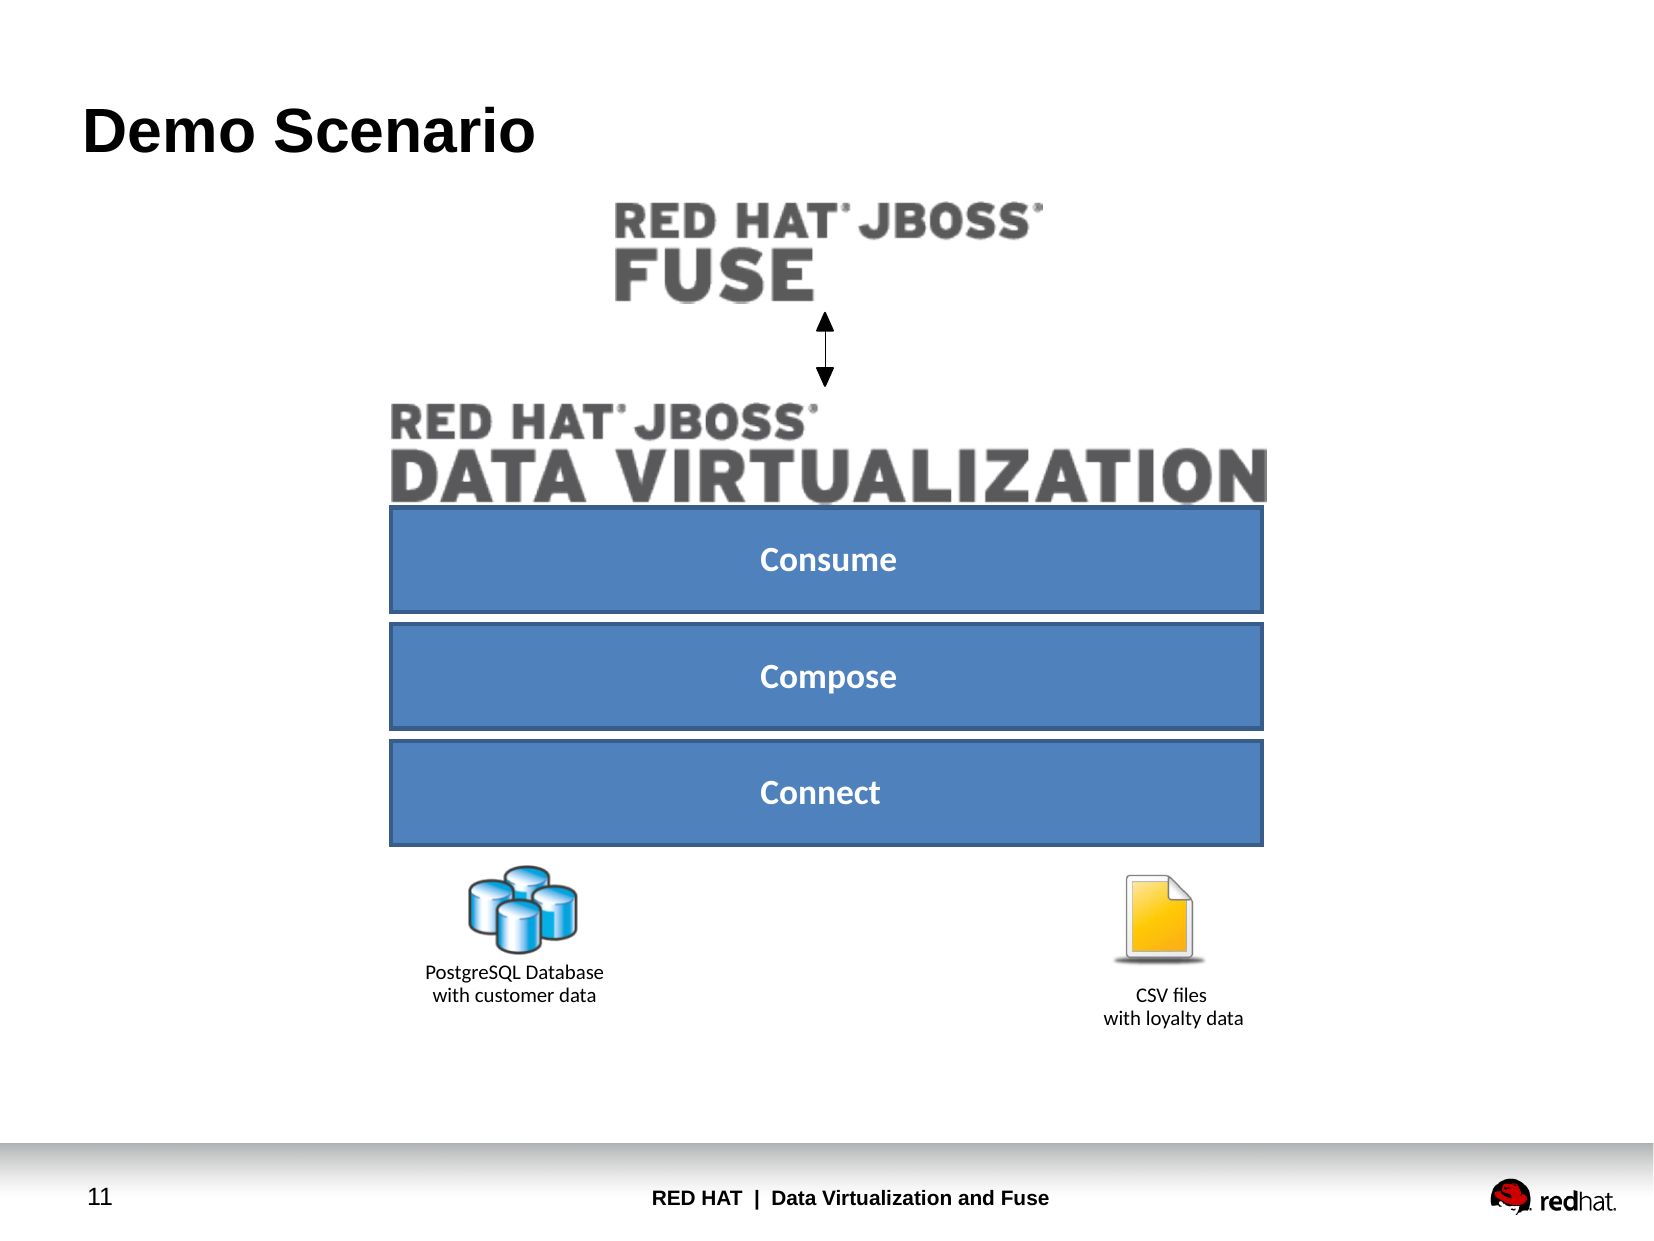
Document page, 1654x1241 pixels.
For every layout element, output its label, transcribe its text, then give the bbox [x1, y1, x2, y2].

title Demo Scenario [82, 37, 1571, 226]
text_box CSV files with loyalty data [1081, 976, 1259, 1039]
text_box Consume [391, 507, 1263, 612]
text_box Connect [391, 740, 1263, 845]
text_box PostgreSQL Database with customer data [410, 953, 624, 1016]
picture [1111, 869, 1207, 966]
picture [615, 201, 1043, 304]
picture [391, 402, 1267, 505]
picture [0, 1143, 1654, 1241]
text_box Compose [391, 624, 1263, 729]
picture [466, 863, 579, 953]
